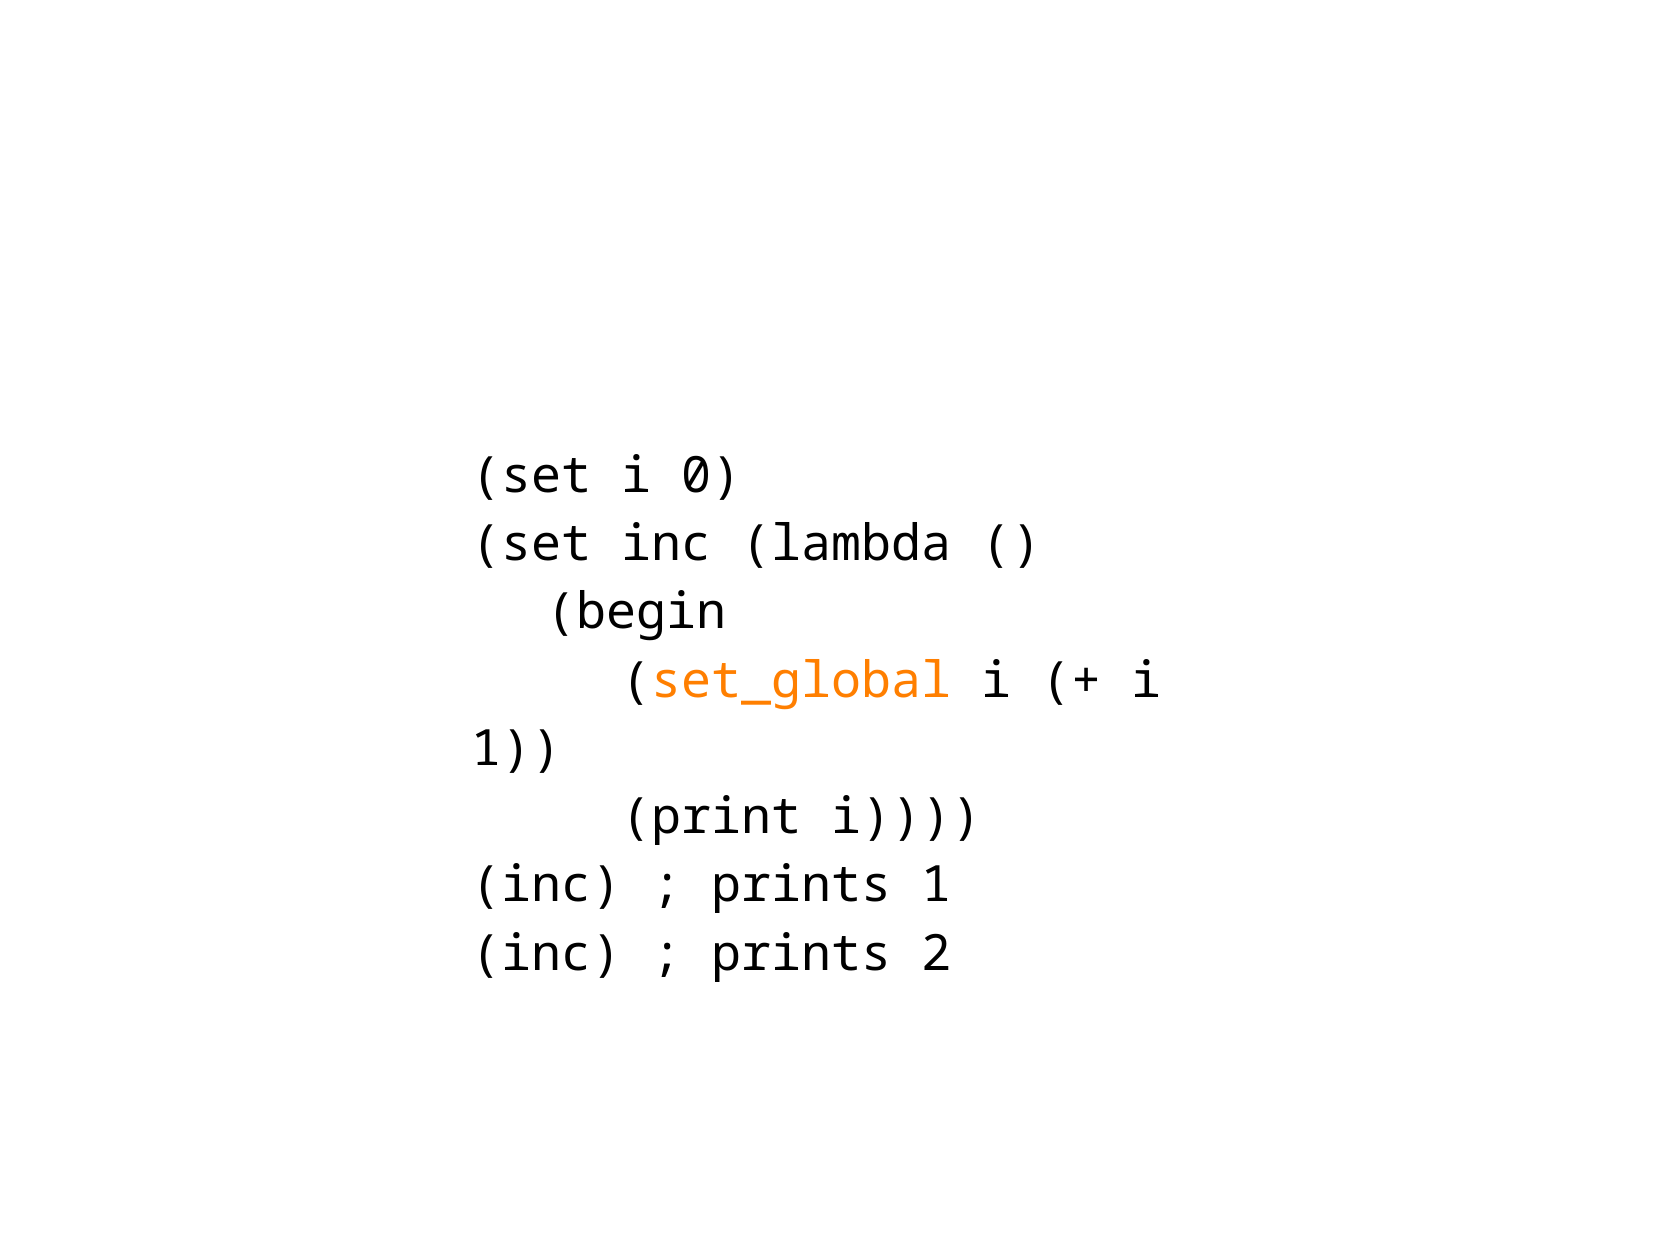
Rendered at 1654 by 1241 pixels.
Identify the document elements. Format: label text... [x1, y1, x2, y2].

text_box (set i 0) (set inc (lambda () (begin (set_global i (+ i 1)) (print i)))) (inc) ; prints 1 (inc) ; prints 2 [456, 431, 1197, 809]
